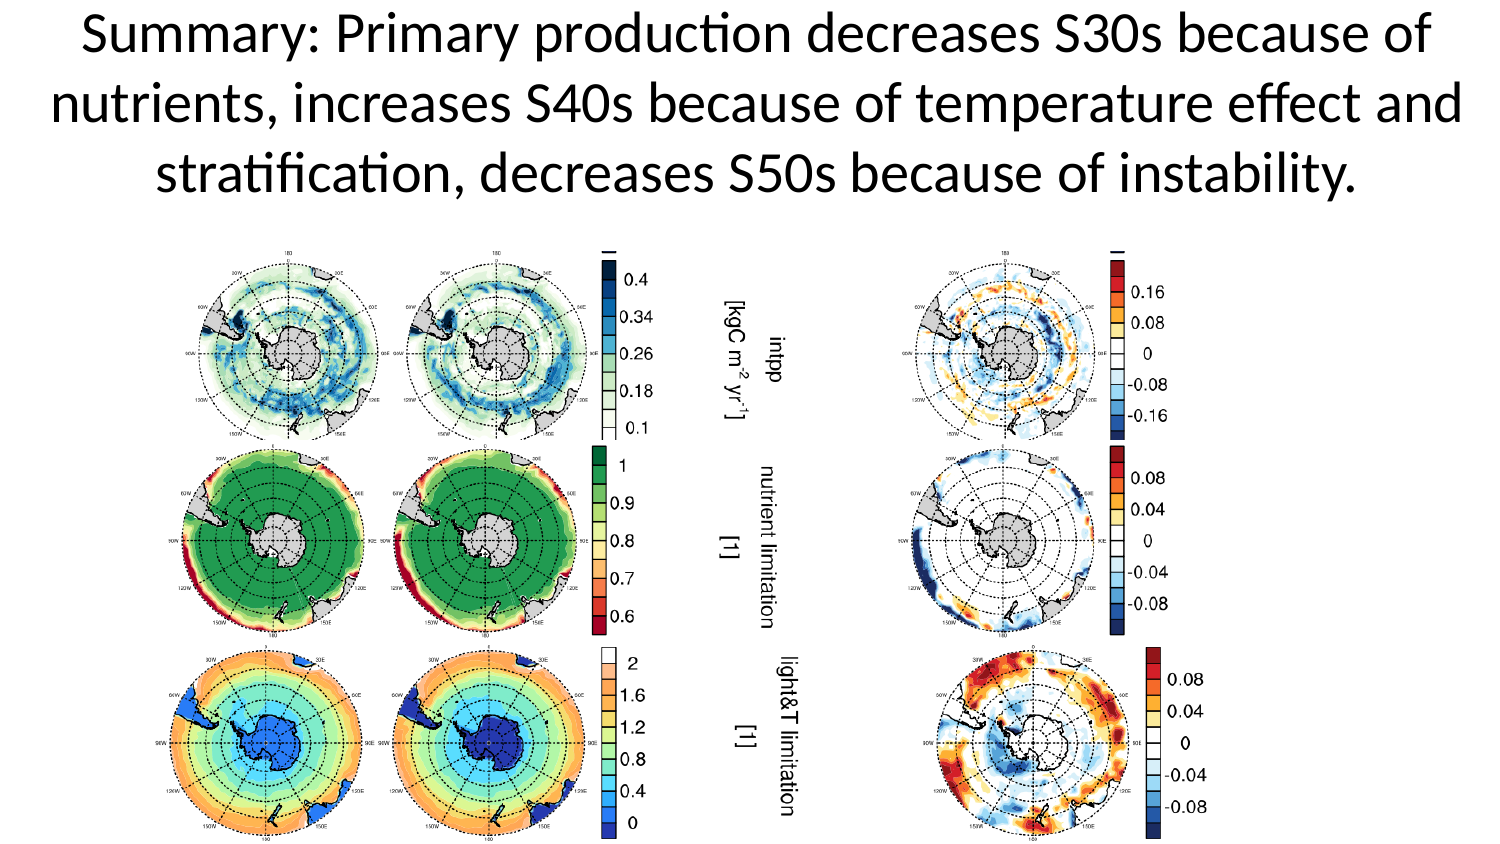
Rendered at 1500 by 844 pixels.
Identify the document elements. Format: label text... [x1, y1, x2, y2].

title Summary: Primary production decreases S30s because of nutrients, increases S40s because of temperature effect and stratification, decreases S50s because of instability. [15, 0, 1500, 128]
picture [160, 251, 1175, 639]
picture [147, 642, 1213, 844]
